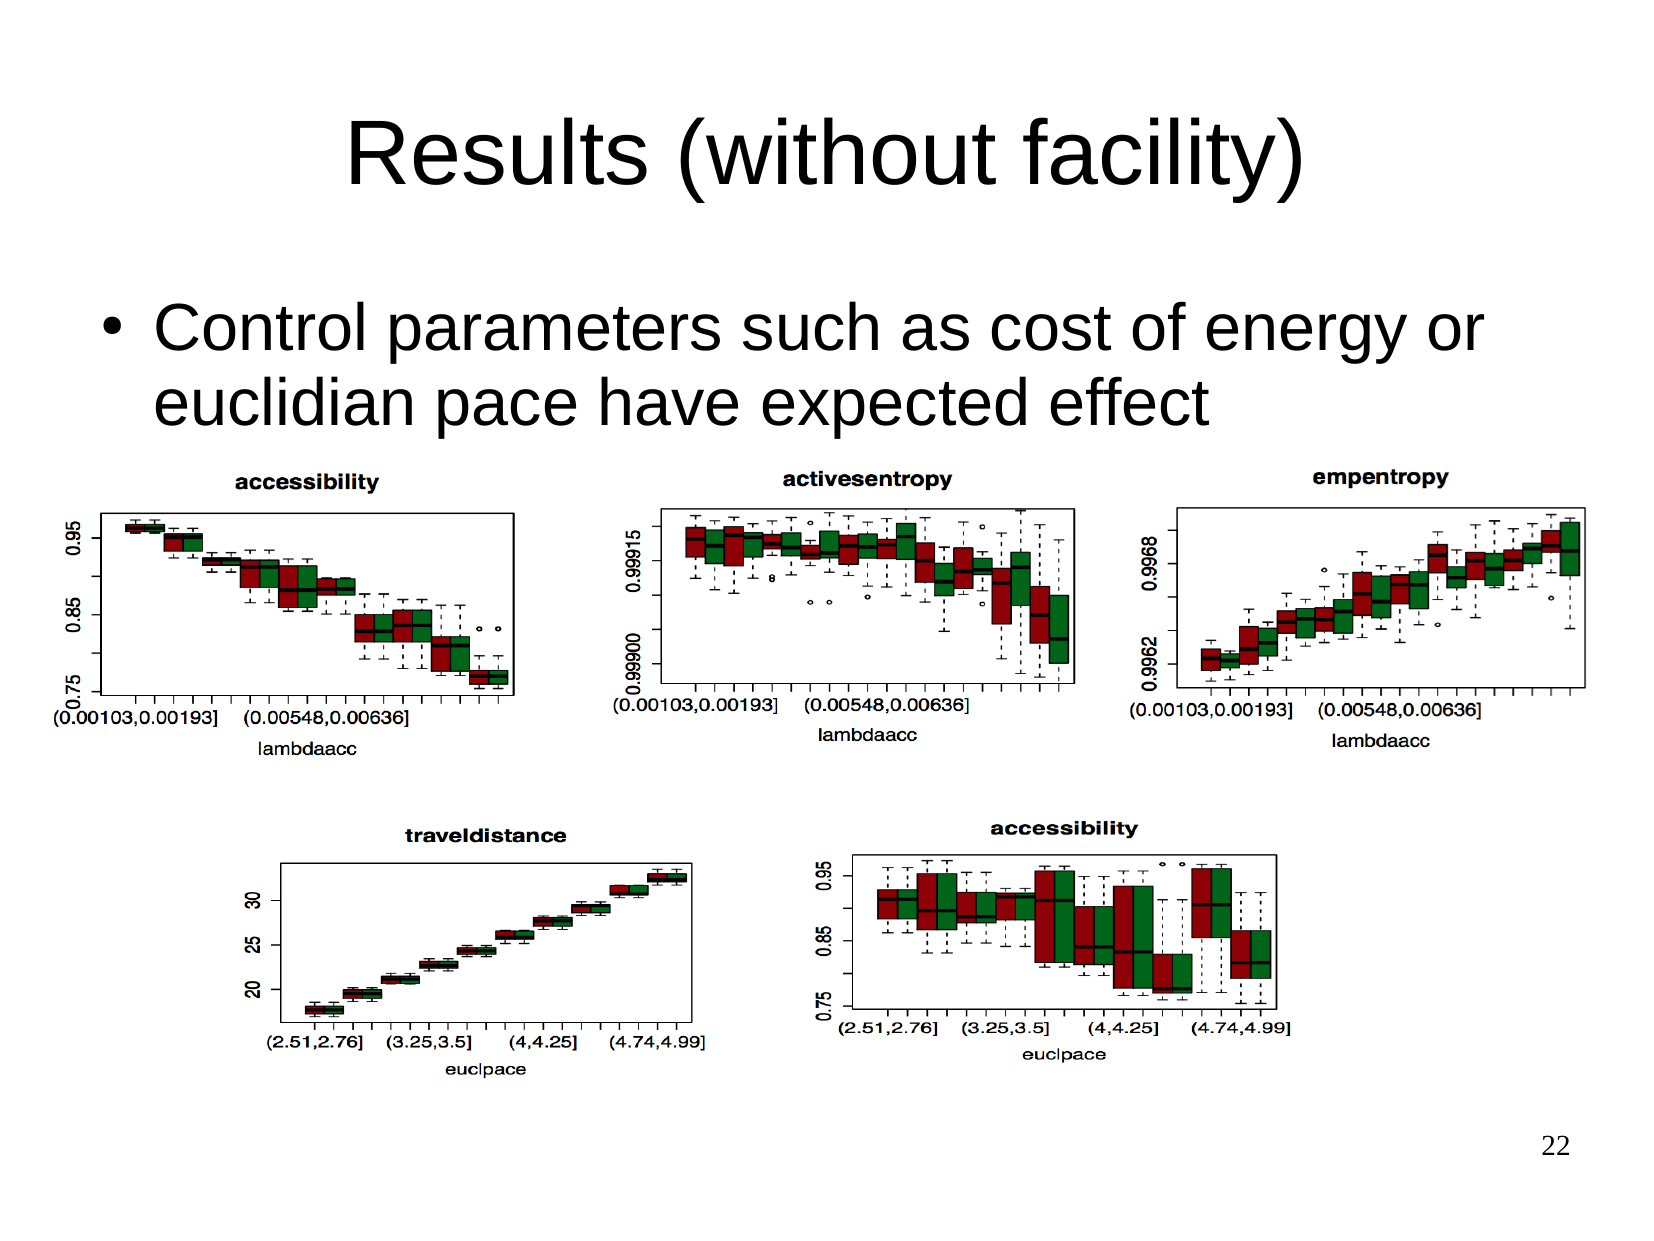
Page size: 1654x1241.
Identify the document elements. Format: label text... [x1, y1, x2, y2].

picture [212, 814, 728, 1083]
list Control parameters such as cost of energy or euclidian pace have expected effect [82, 290, 1538, 1010]
picture [1103, 454, 1609, 764]
picture [791, 807, 1306, 1075]
title Results (without facility) [82, 49, 1571, 257]
picture [590, 459, 1096, 756]
picture [38, 459, 544, 768]
